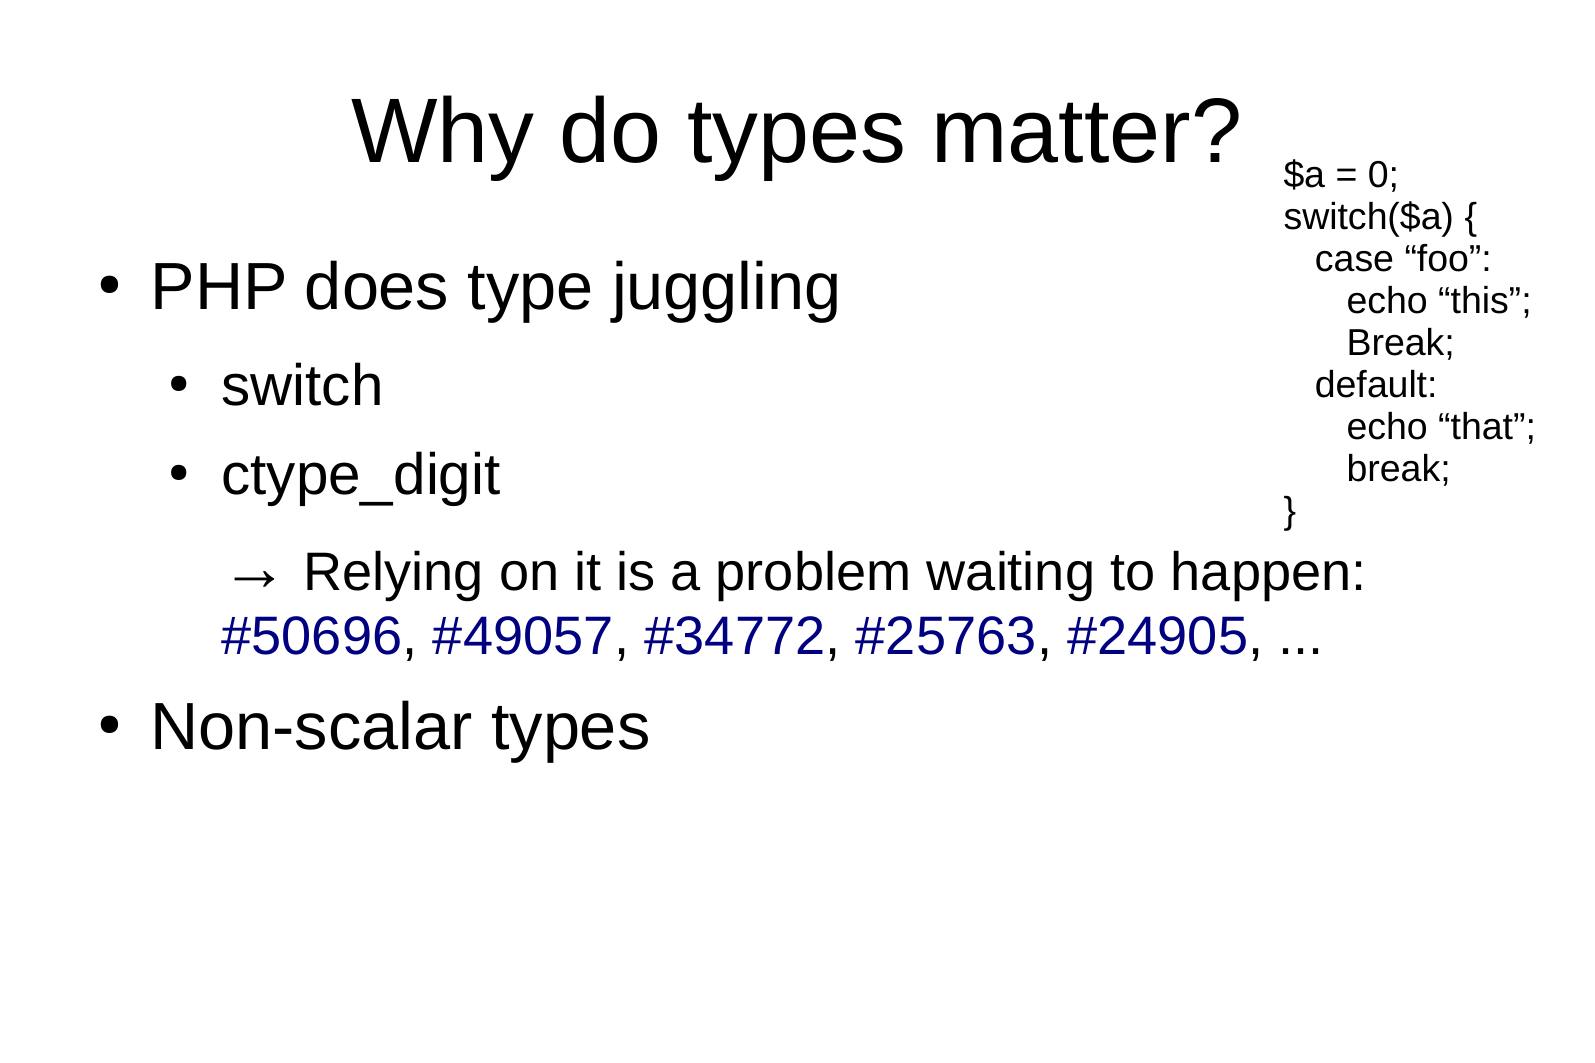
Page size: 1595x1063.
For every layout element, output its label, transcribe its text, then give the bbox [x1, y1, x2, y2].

list PHP does type juggling switch ctype_digit → Relying on it is a problem waiting to happen: #50696, #49057, #34772, #25763, #24905, ... Non-scalar types [79, 248, 1515, 936]
text_box $a = 0; switch($a) { case “foo”: echo “this”; Break; default: echo “that”; break; } [1268, 146, 1595, 634]
title Why do types matter? [79, 49, 1515, 213]
